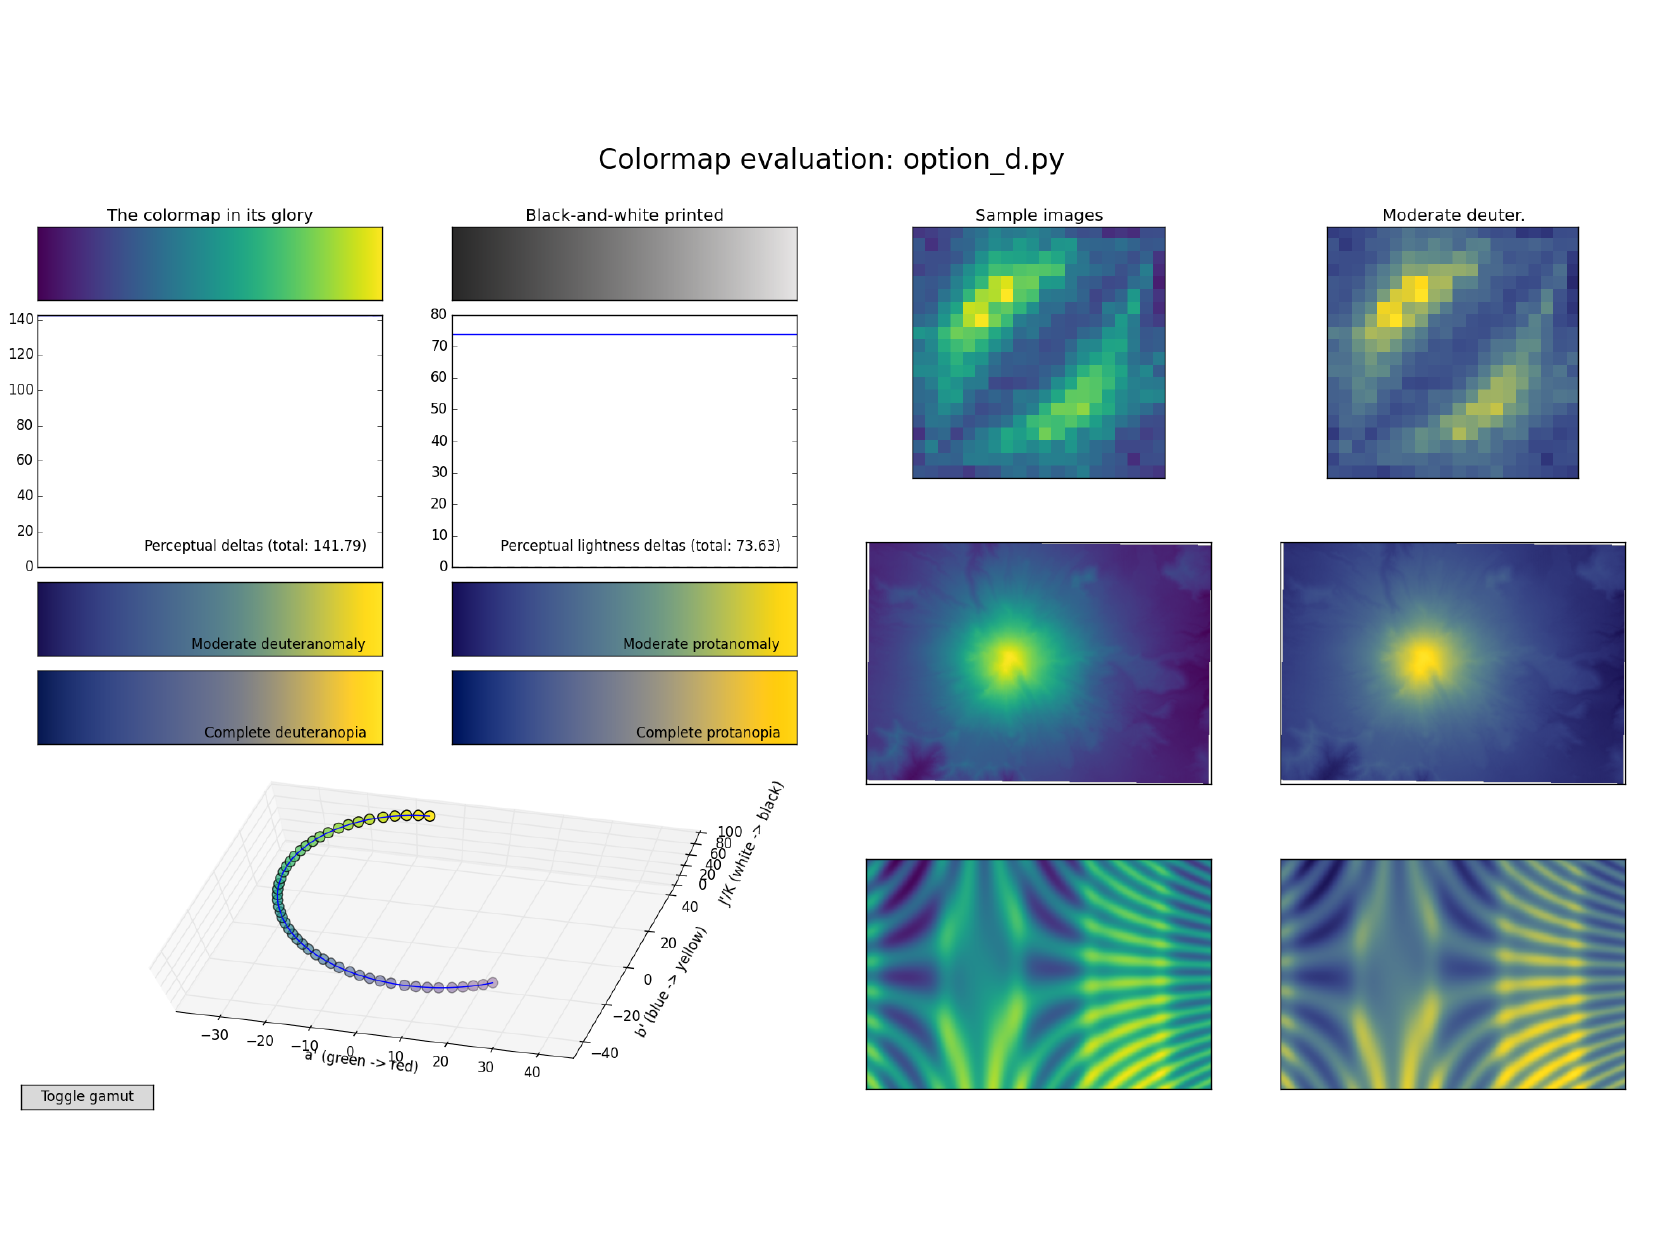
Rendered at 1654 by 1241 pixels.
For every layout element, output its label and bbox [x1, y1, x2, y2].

picture [4, 127, 1653, 1119]
